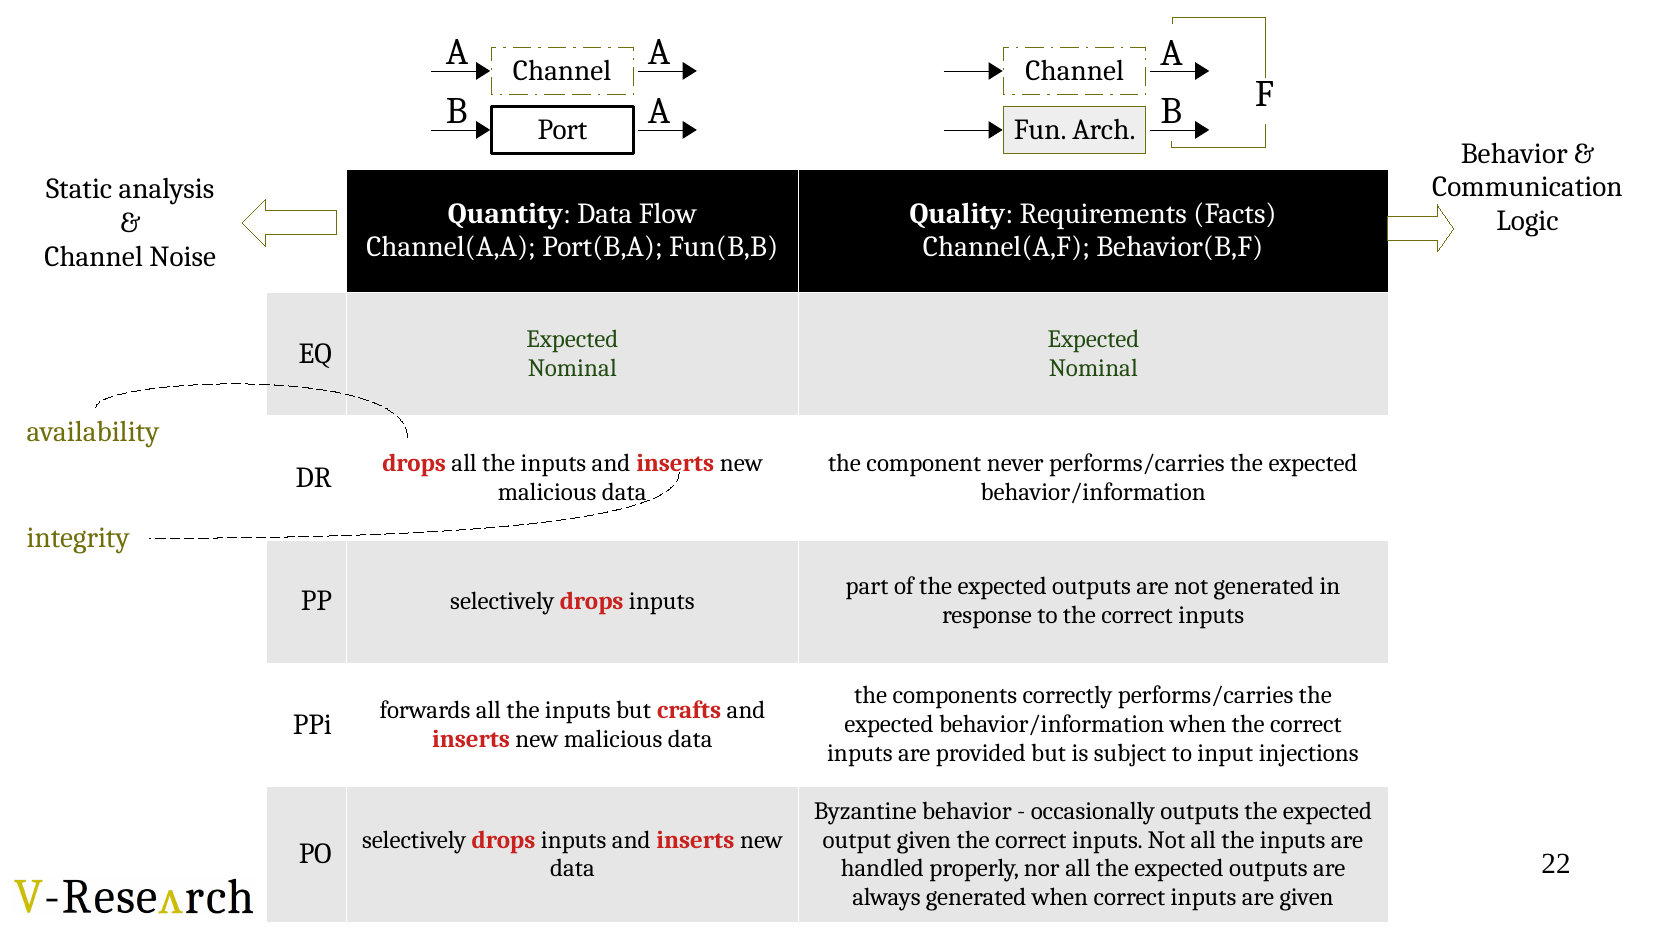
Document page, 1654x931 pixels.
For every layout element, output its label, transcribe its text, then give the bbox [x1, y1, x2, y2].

text_box Fun. Arch. [1003, 106, 1146, 154]
text_box A [633, 83, 687, 142]
table_cell the component never performs/carries the expected behavior/information [799, 416, 1388, 540]
text_box Port [491, 106, 634, 154]
table_cell PO [267, 787, 346, 922]
table_cell Expected Nominal [347, 293, 798, 415]
table_cell selectively drops inputs [347, 541, 798, 663]
table_cell PPi [267, 664, 346, 786]
text_box A [431, 23, 485, 83]
table_header [267, 211, 336, 234]
picture [11, 876, 256, 916]
table_header Quality: Requirements (Facts) Channel(A,F); Behavior(B,F) [799, 170, 1388, 292]
table_cell part of the expected outputs are not generated in response to the correct inputs [799, 541, 1388, 663]
text_box B [431, 83, 484, 142]
table_cell Byzantine behavior - occasionally outputs the expected output given the correct inputs. Not all the inputs are handled properly, nor all the expected outputs are always generated when correct inputs are given [799, 787, 1388, 922]
table_cell forwards all the inputs but crafts and inserts new malicious data [347, 664, 798, 786]
text_box F [1240, 65, 1291, 125]
text_box Static analysis & Channel Noise [29, 165, 256, 284]
table_cell PP [267, 541, 346, 663]
table_cell selectively drops inputs and inserts new data [347, 787, 798, 922]
text_box B [1145, 83, 1199, 142]
table_header Quantity: Data Flow Channel(A,A); Port(B,A); Fun(B,B) [347, 170, 798, 292]
text_box integrity [11, 513, 150, 563]
text_box Channel [1003, 47, 1146, 95]
text_box A [633, 23, 687, 83]
text_box Behavior & Communication Logic [1417, 129, 1646, 247]
table_cell the components correctly performs/carries the expected behavior/information when the correct inputs are provided but is subject to input injections [799, 664, 1388, 786]
text_box availability [11, 407, 180, 457]
table_cell EQ [267, 293, 346, 415]
table_cell DR [267, 416, 346, 540]
table_header [267, 170, 346, 292]
text_box Channel [491, 47, 634, 95]
table_cell Expected Nominal [799, 293, 1388, 415]
table_cell drops all the inputs and inserts new malicious data [347, 416, 798, 540]
text_box A [1145, 23, 1199, 83]
